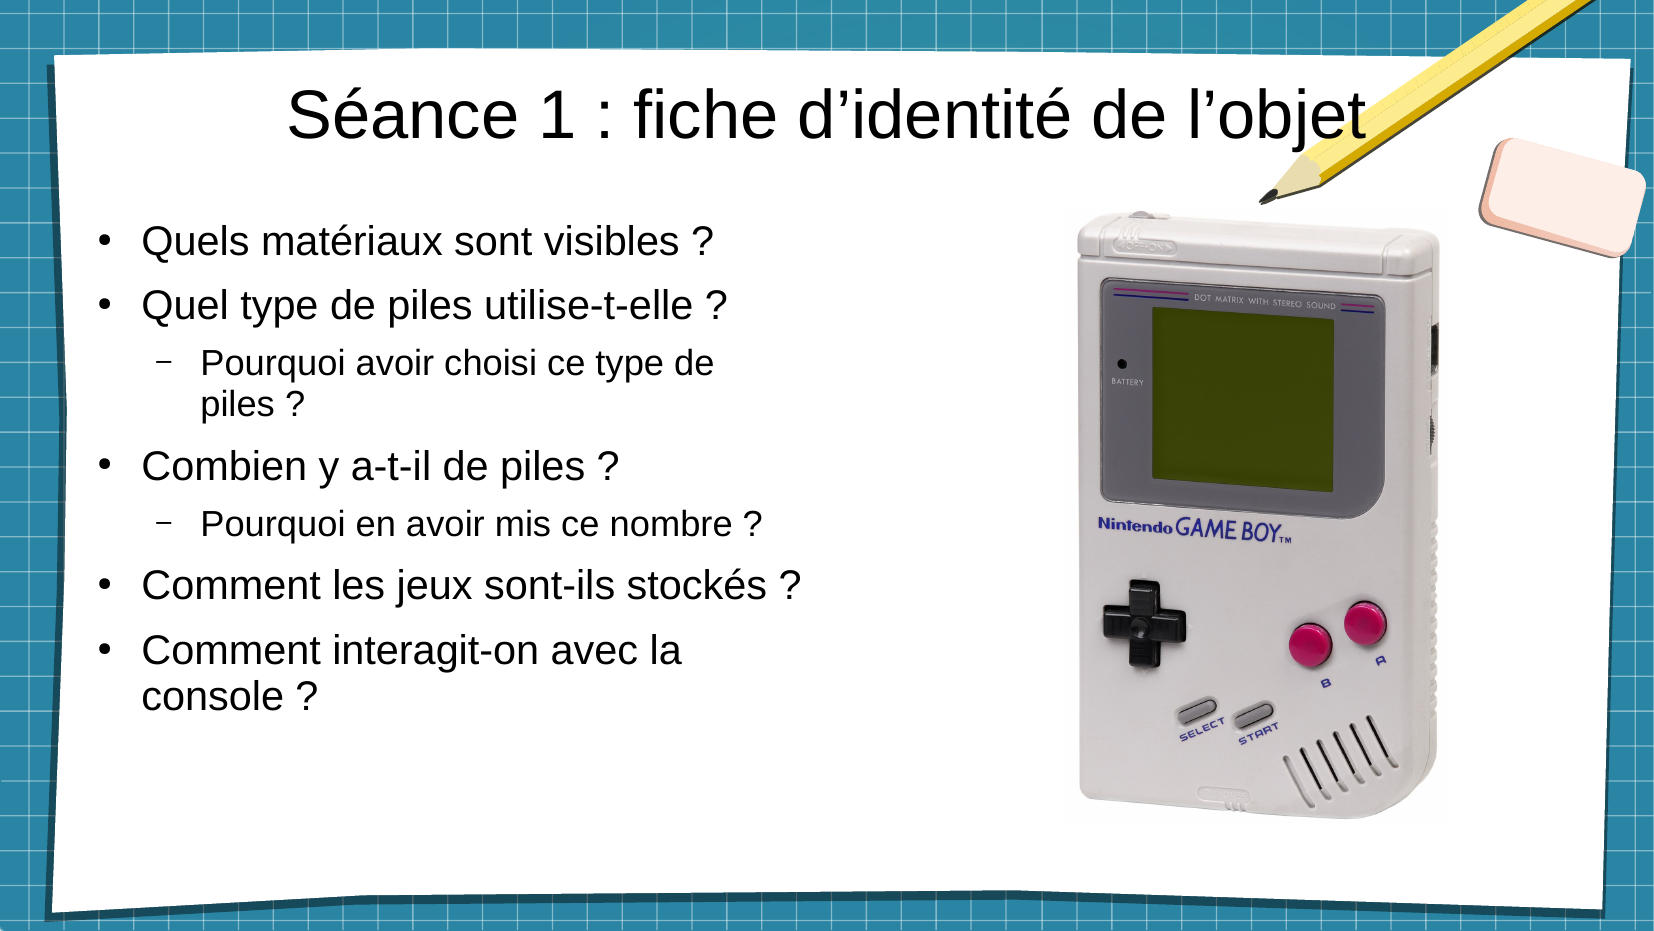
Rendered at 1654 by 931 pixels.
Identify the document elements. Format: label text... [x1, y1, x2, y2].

list Quels matériaux sont visibles ? Quel type de piles utilise-t-elle ? Pourquoi avoir choisi ce type de piles ? Combien y a-t-il de piles ? Pourquoi en avoir mis ce nombre ? Comment les jeux sont-ils stockés ? Comment interagit-on avec la console ? [82, 217, 809, 758]
title Séance 1 : fiche d’identité de l’objet [82, 37, 1571, 193]
picture [1062, 206, 1451, 827]
